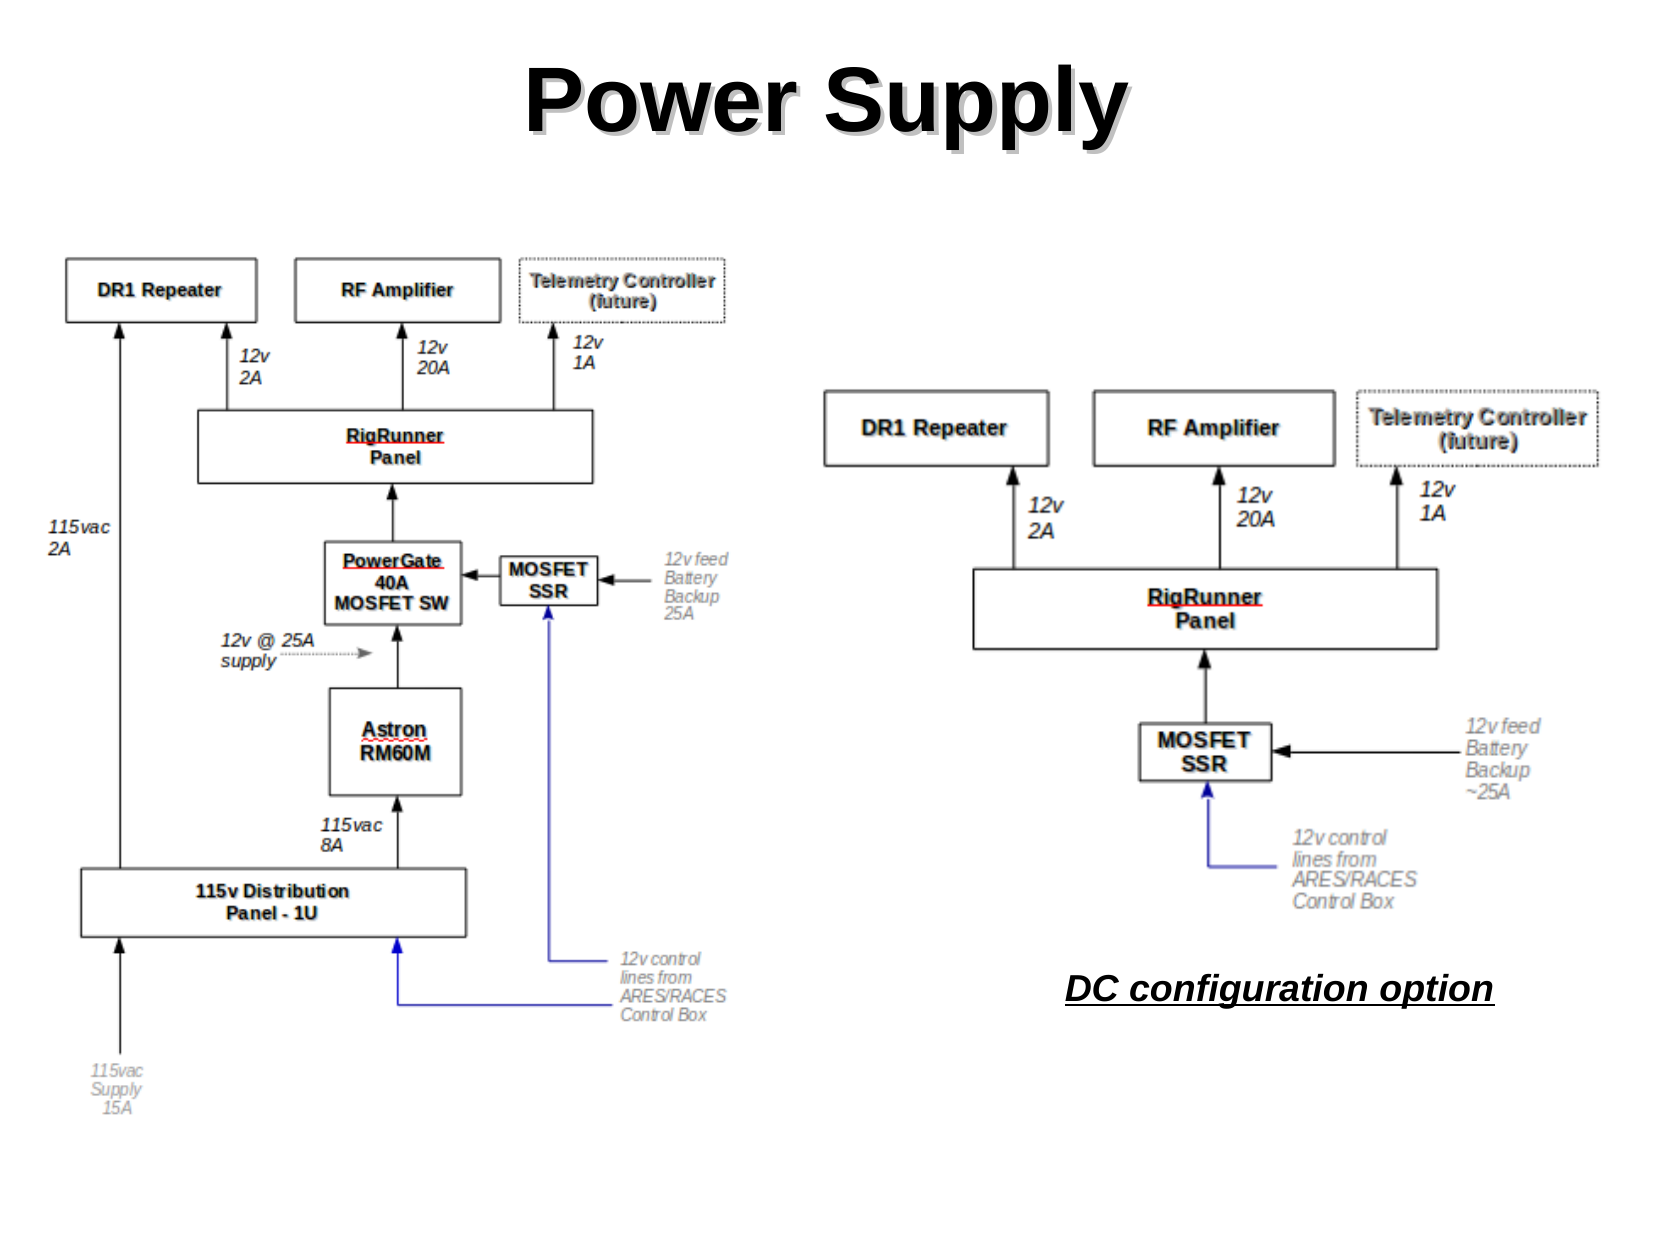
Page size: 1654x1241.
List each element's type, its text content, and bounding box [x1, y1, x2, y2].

text_box DC configuration option [1050, 960, 1516, 1059]
picture [30, 239, 751, 1123]
title Power Supply [82, 48, 1571, 152]
picture [806, 374, 1621, 935]
